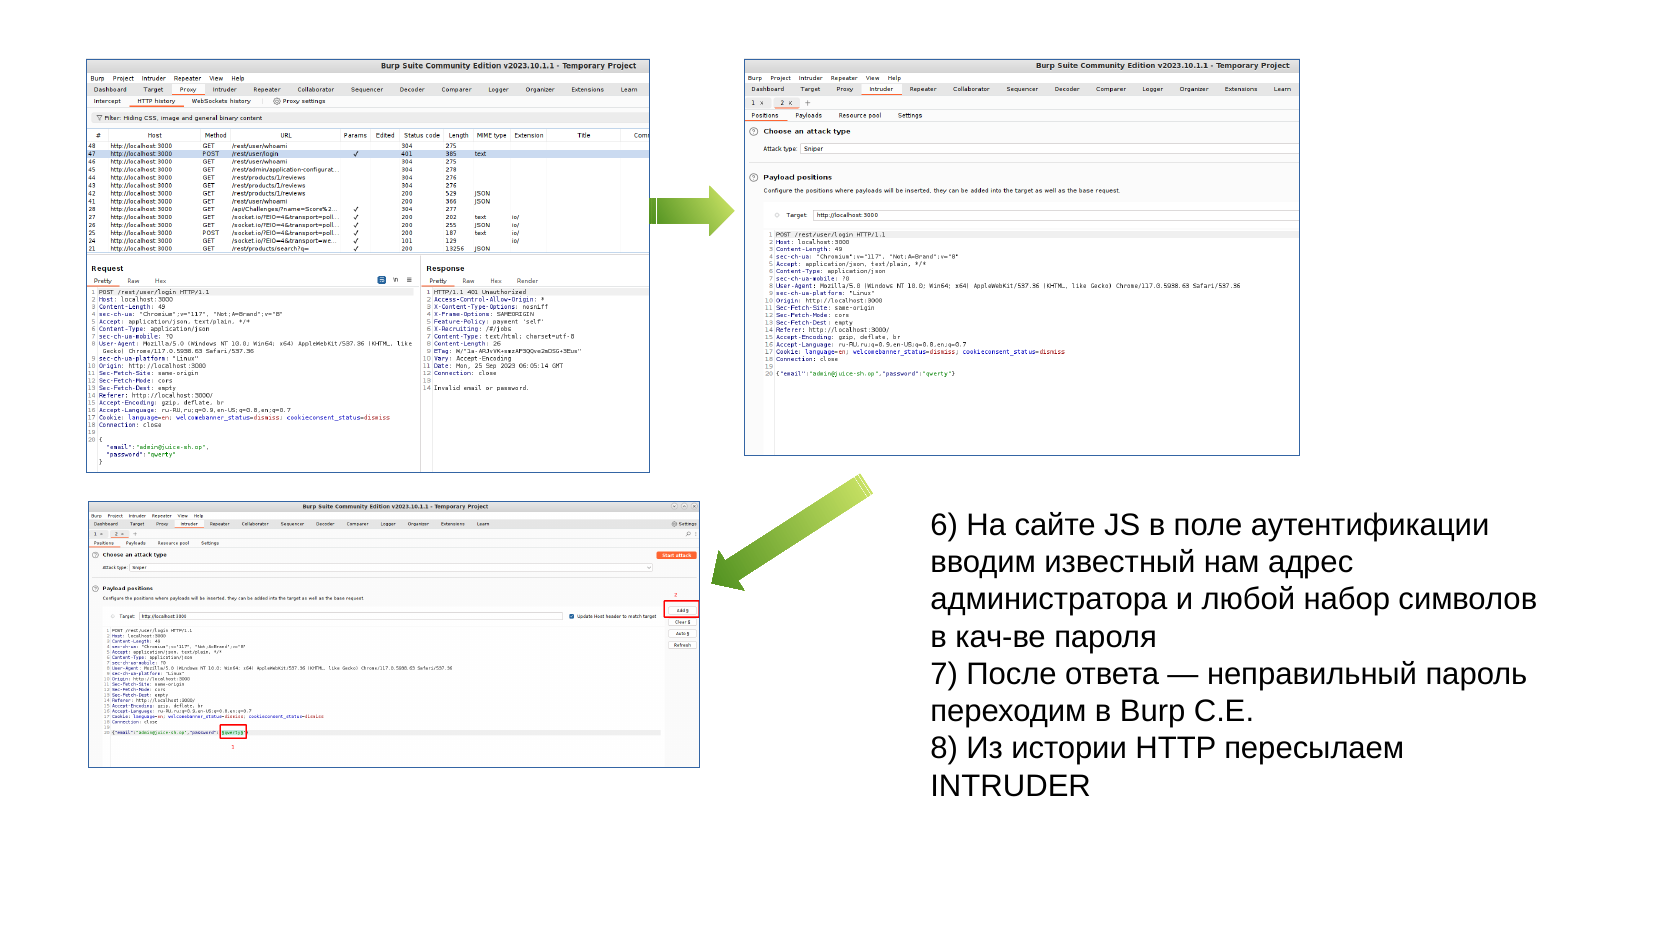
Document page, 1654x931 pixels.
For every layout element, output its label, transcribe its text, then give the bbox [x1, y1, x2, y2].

text_box [649, 198, 656, 224]
picture [88, 501, 700, 768]
picture [744, 58, 1300, 456]
text_box [711, 473, 873, 591]
text_box 6) На сайте JS в поле аутентификации вводим известный нам адрес администратора и любой набор символов в кач-ве пароля 7) После ответа — неправильный пароль переходим в Burp C.E. 8) Из истории HTTP пересылаем INTRUDER [915, 496, 1560, 872]
picture [86, 58, 650, 473]
text_box [657, 185, 735, 236]
